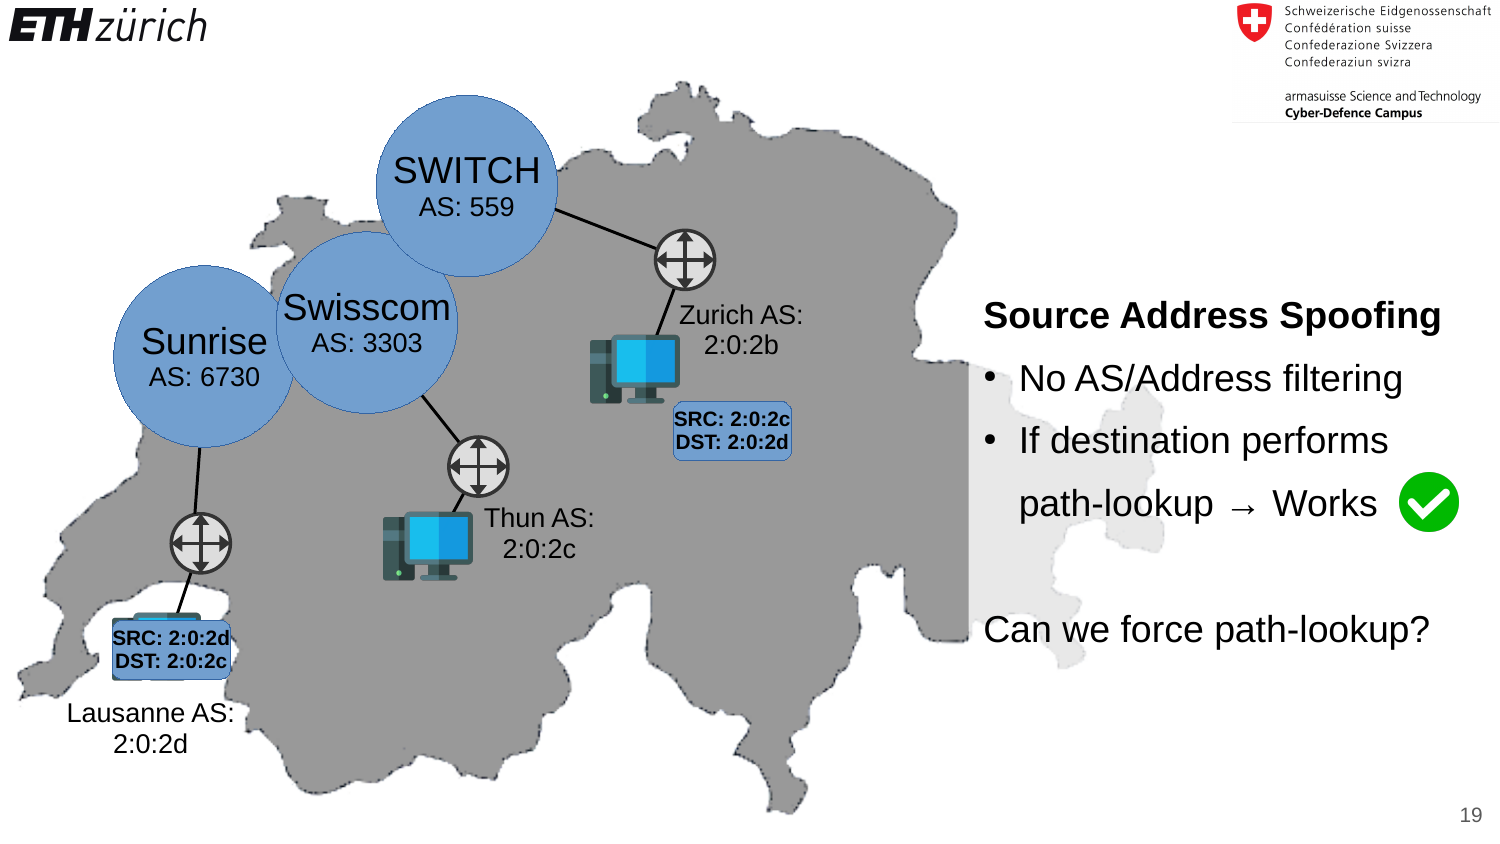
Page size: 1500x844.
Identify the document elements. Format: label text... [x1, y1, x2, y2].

text_box [655, 230, 715, 290]
text_box Thun AS: 2:0:2c [437, 496, 642, 572]
text_box SWITCH AS: 559 [376, 95, 558, 277]
text_box Lausanne AS: 2:0:2d [47, 690, 254, 767]
text_box Source Address Spoofing No AS/Address filtering If destination performs path-lookup → Works Can we force path-lookup? [968, 265, 1471, 680]
picture [8, 8, 207, 42]
text_box [448, 437, 508, 496]
text_box [171, 513, 231, 573]
picture [1399, 472, 1459, 532]
text_box SRC: 2:0:2d DST: 2:0:2c [112, 620, 231, 680]
text_box Zurich AS: 2:0:2b [638, 292, 844, 368]
text_box Sunrise AS: 6730 [113, 265, 293, 448]
picture [0, 76, 1208, 844]
text_box SRC: 2:0:2c DST: 2:0:2d [673, 401, 792, 461]
text_box Swisscom AS: 3303 [276, 231, 458, 414]
picture [1232, 0, 1500, 123]
